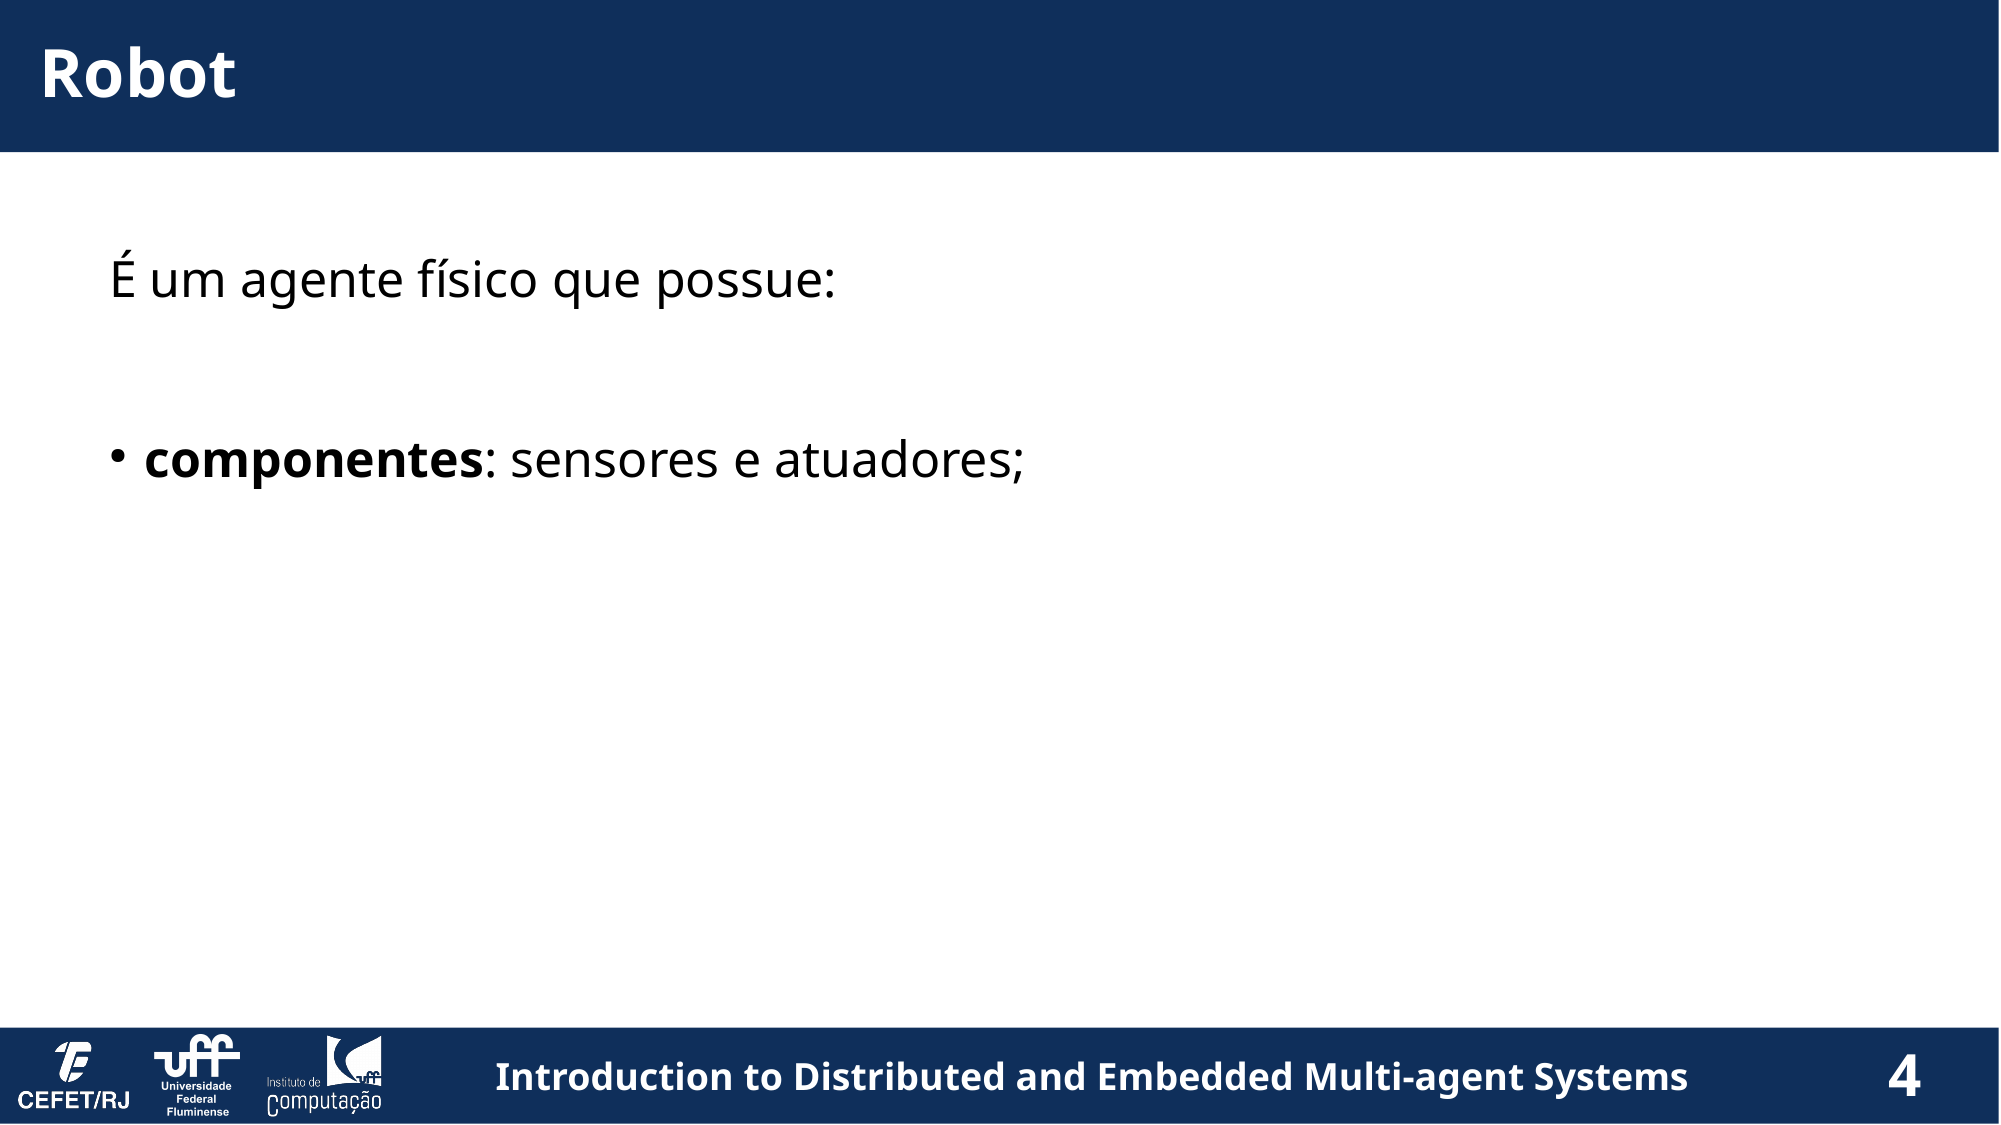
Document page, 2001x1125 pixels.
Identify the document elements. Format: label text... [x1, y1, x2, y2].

text_box É um agente físico que possue: componentes: sensores e atuadores; [94, 240, 1819, 556]
text_box Robot [25, 23, 1999, 119]
picture [18, 1021, 129, 1125]
picture [265, 1033, 383, 1117]
picture [153, 1033, 241, 1121]
